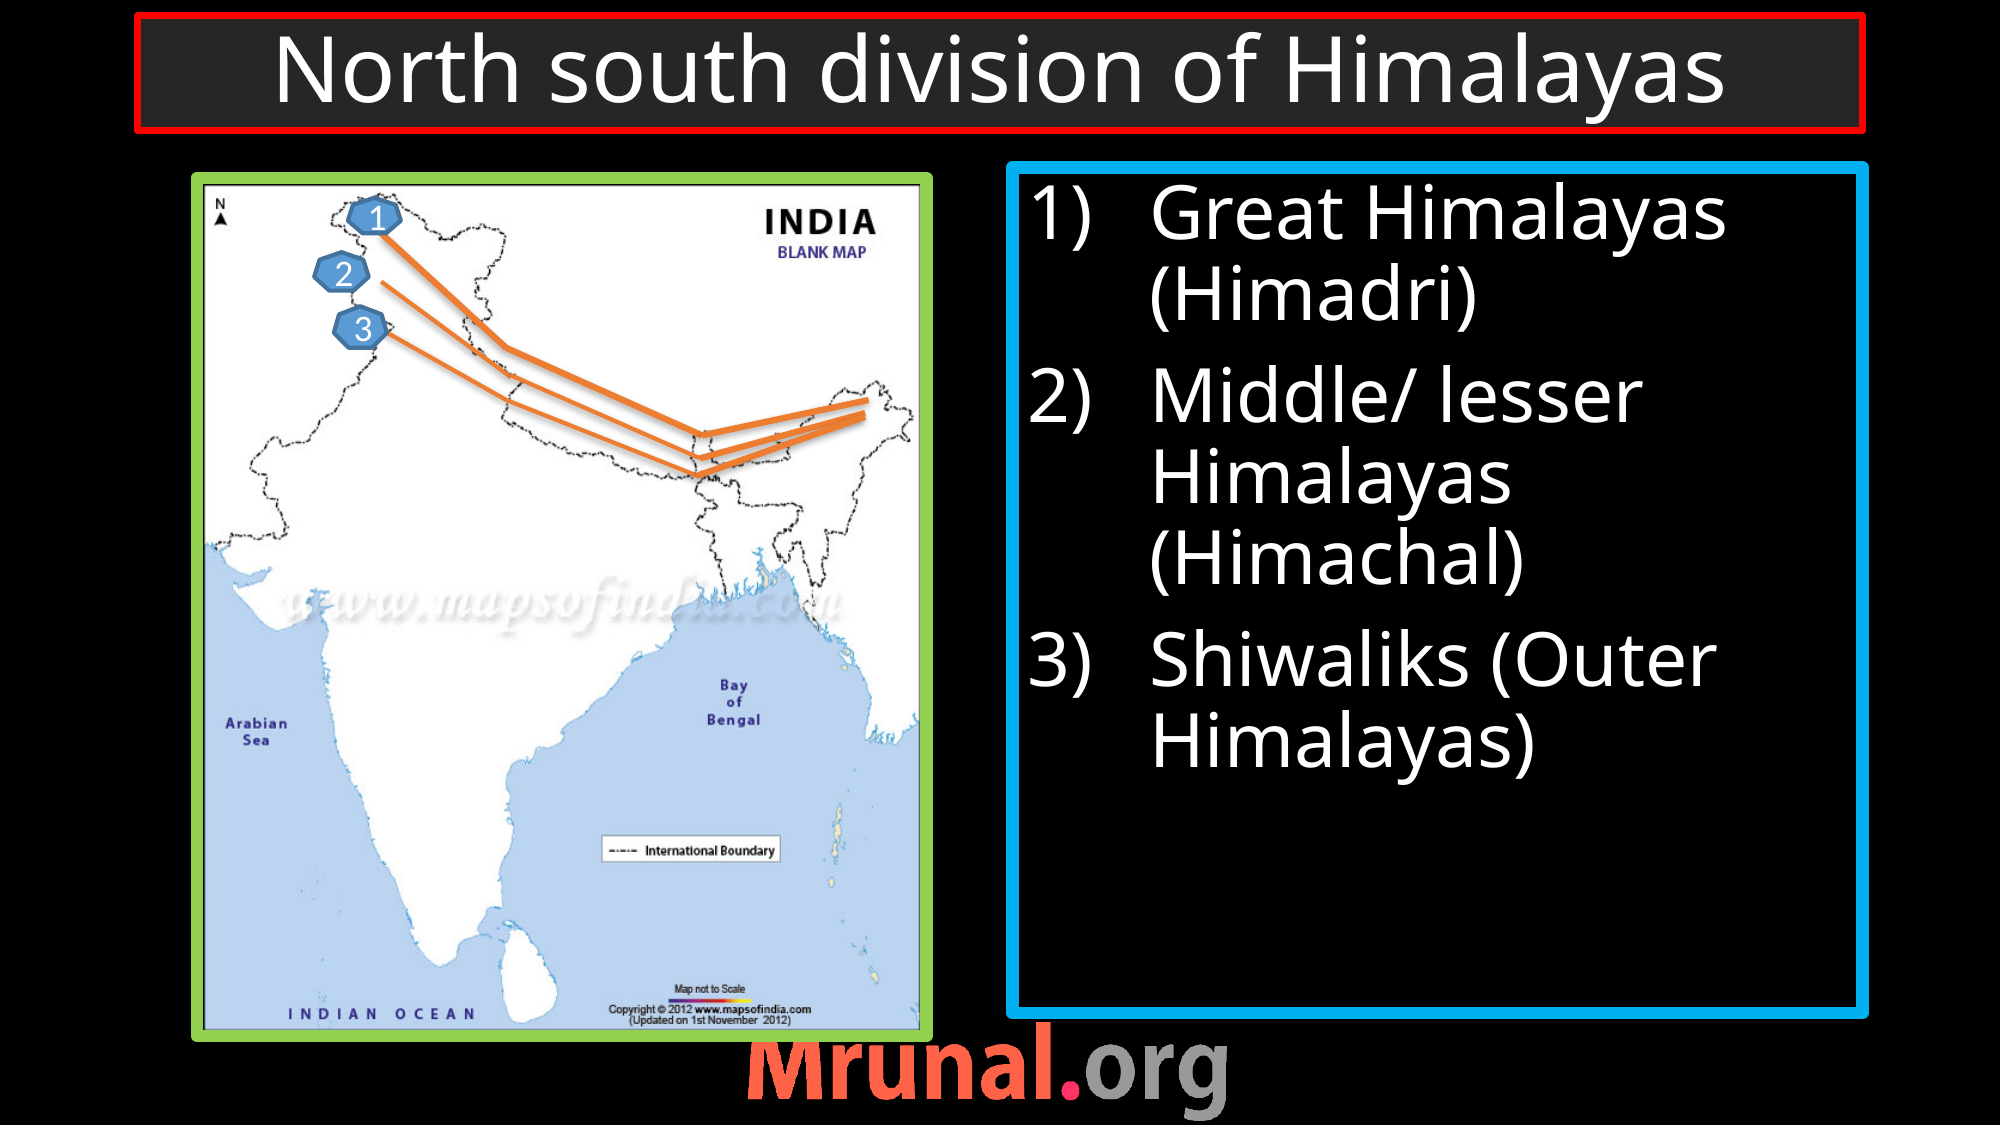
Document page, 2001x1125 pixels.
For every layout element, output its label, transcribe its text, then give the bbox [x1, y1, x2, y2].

picture [203, 184, 921, 1030]
text_box 3 [333, 306, 387, 348]
text_box 2 [314, 252, 369, 291]
text_box 1 [347, 197, 401, 234]
title North south division of Himalayas [137, 15, 1863, 131]
picture [741, 1005, 1230, 1125]
list Great Himalayas (Himadri) Middle/ lesser Himalayas (Himachal) Shiwaliks (Outer Himalayas) [1012, 167, 1863, 1014]
